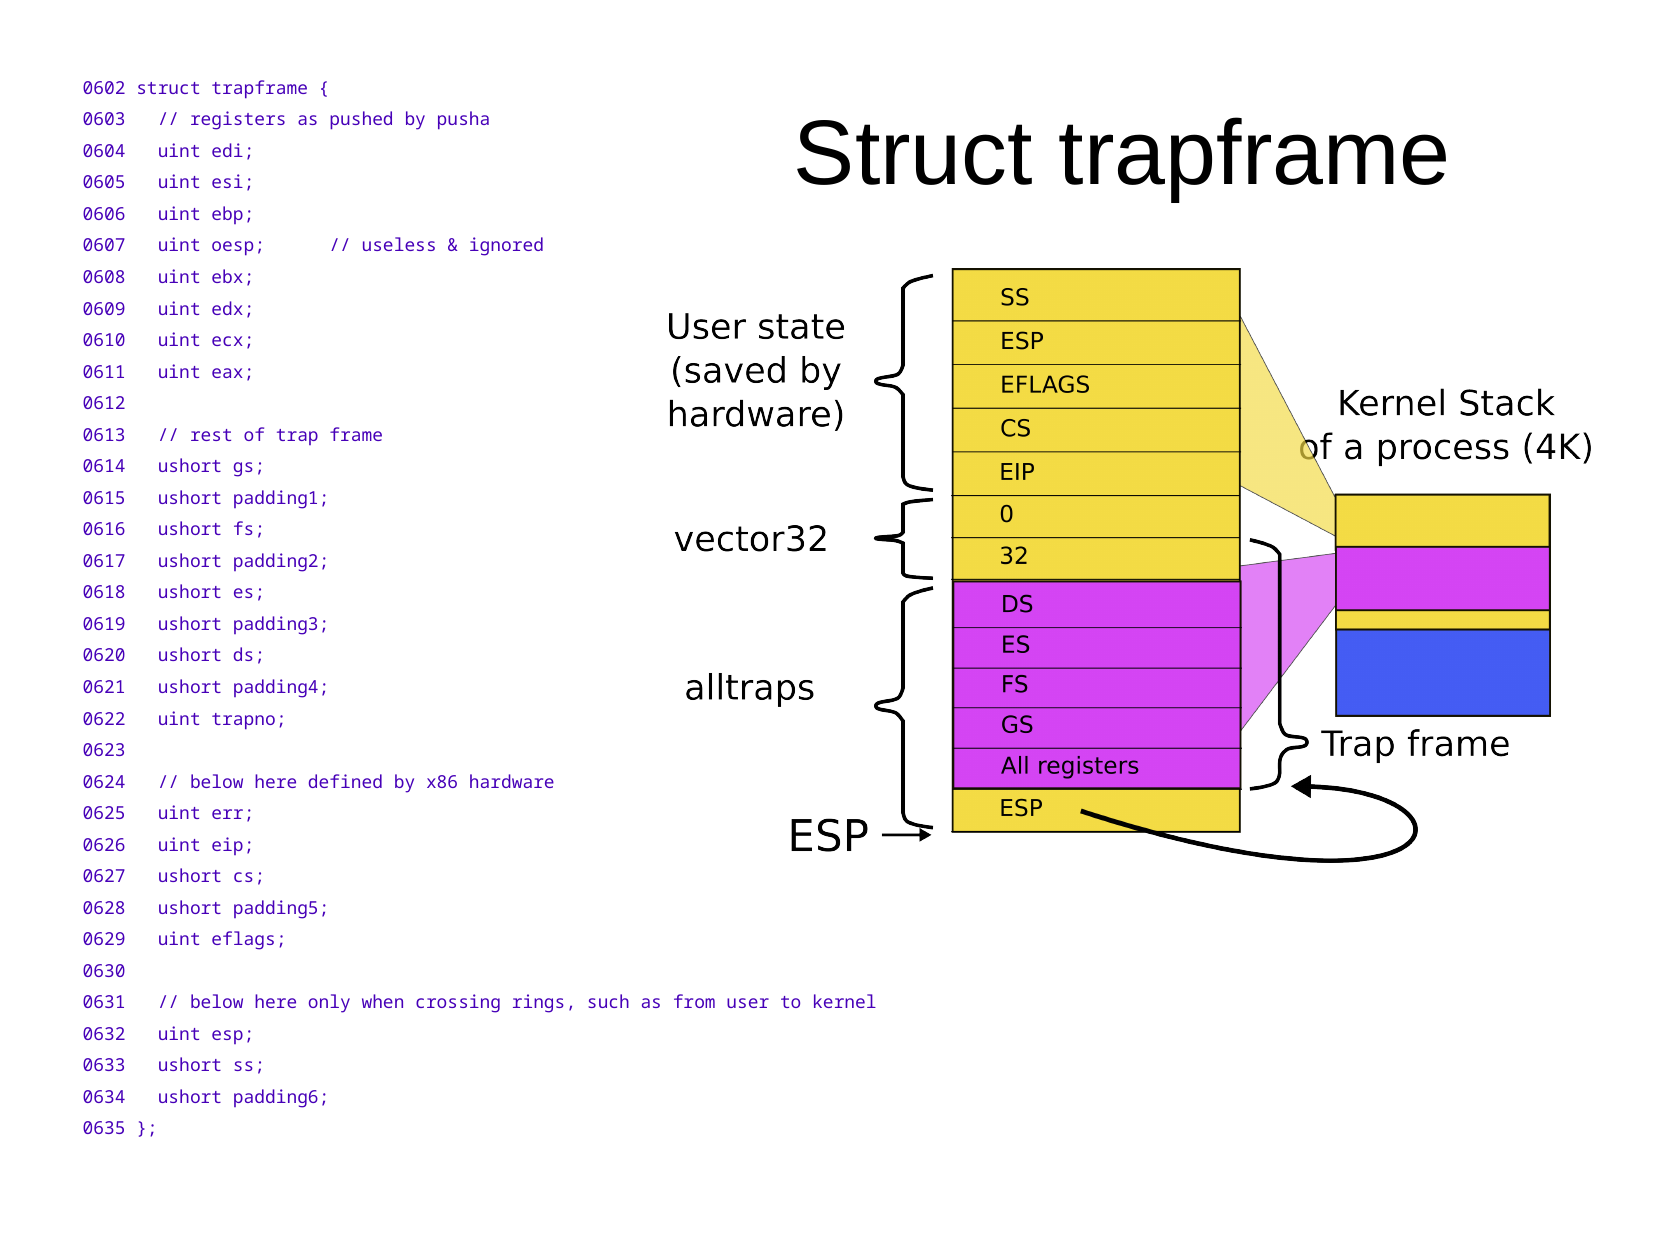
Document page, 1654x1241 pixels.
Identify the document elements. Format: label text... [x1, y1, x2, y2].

list 0602 struct trapframe { 0603 // registers as pushed by pusha 0604 uint edi; 0605 uint esi; 0606 uint ebp; 0607 uint oesp; // useless & ignored 0608 uint ebx; 0609 uint edx; 0610 uint ecx; 0611 uint eax; 0612 0613 // rest of trap frame 0614 ushort gs; 0615 ushort padding1; 0616 ushort fs; 0617 ushort padding2; 0618 ushort es; 0619 ushort padding3; 0620 ushort ds; 0621 ushort padding4; 0622 uint trapno; 0623 0624 // below here defined by x86 hardware 0625 uint err; 0626 uint eip; 0627 ushort cs; 0628 ushort padding5; 0629 uint eflags; 0630 0631 // below here only when crossing rings, such as from user to kernel 0632 uint esp; 0633 ushort ss; 0634 ushort padding6; 0635 }; [82, 75, 1571, 1163]
picture [669, 268, 1654, 863]
title Struct trapframe [675, 49, 1571, 257]
